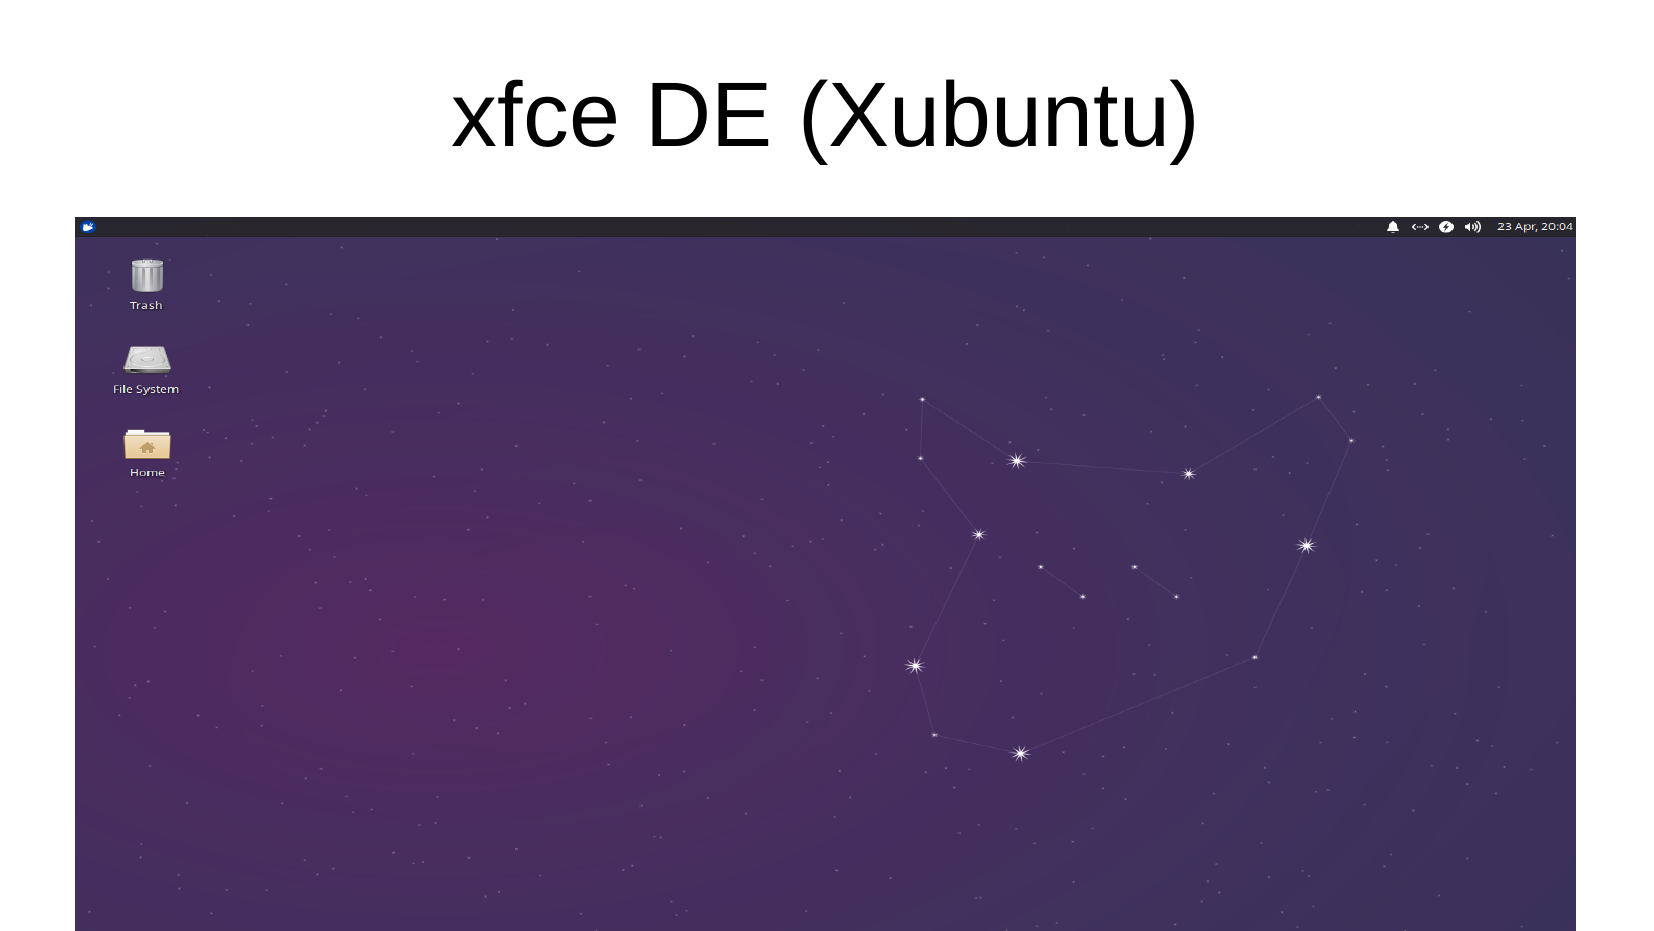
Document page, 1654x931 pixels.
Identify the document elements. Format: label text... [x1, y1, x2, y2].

title xfce DE (Xubuntu) [82, 37, 1571, 193]
picture [75, 217, 1576, 931]
